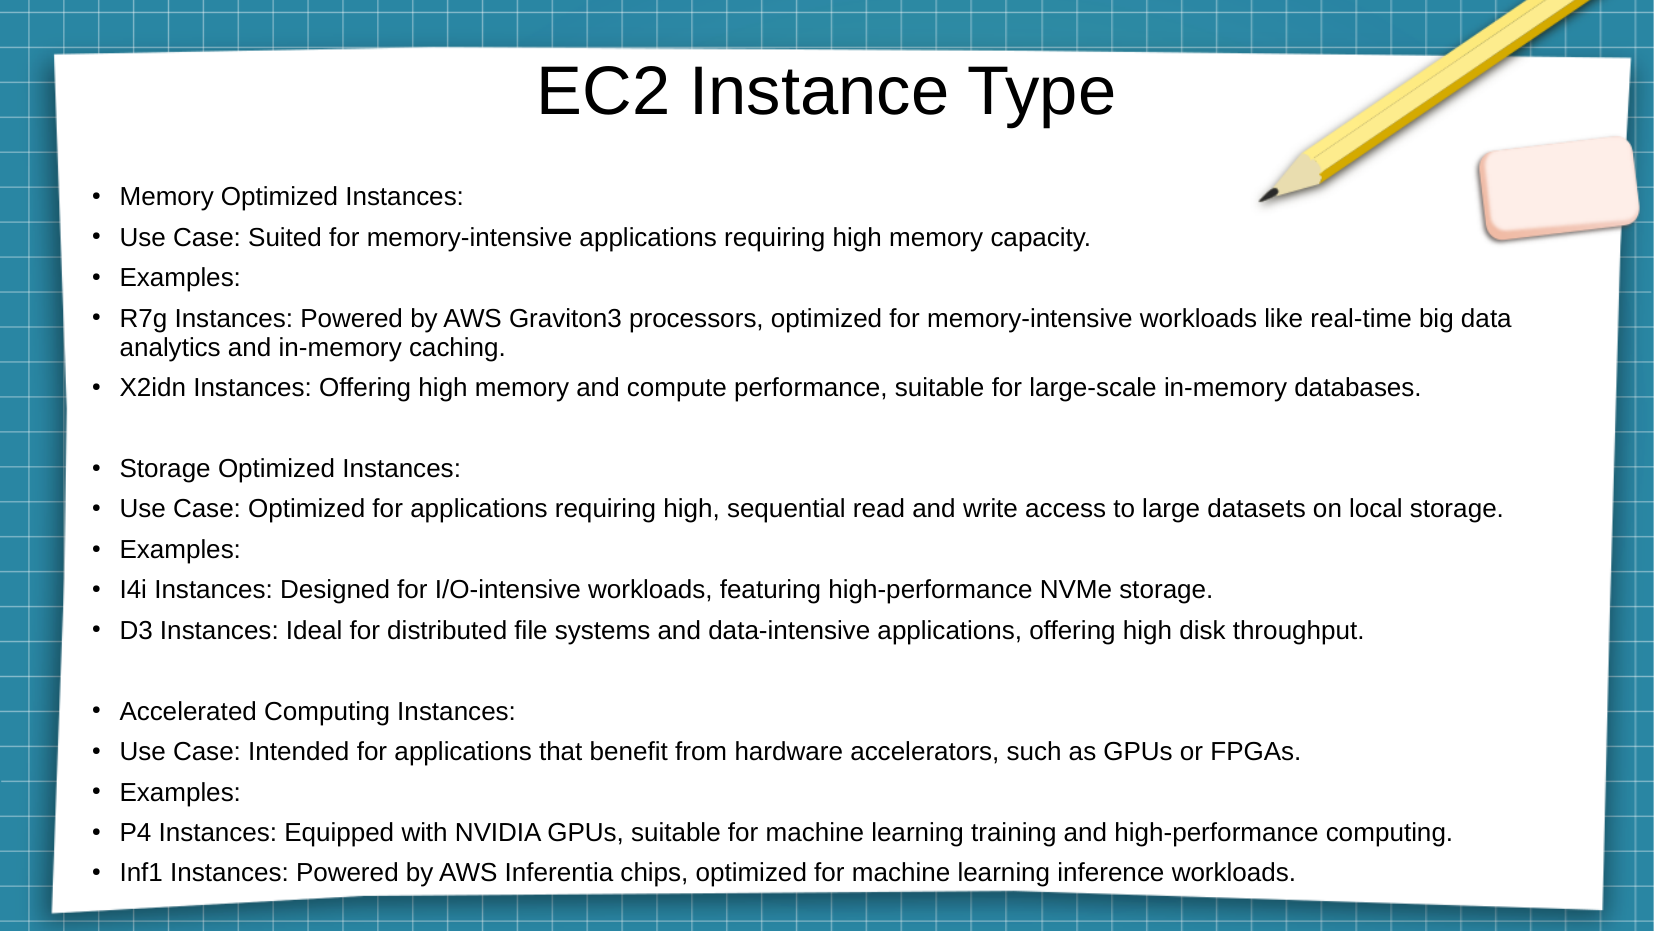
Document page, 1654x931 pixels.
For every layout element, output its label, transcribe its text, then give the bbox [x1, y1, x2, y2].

picture [0, 0, 1654, 931]
title EC2 Instance Type [82, 13, 1571, 169]
list Memory Optimized Instances: Use Case: Suited for memory-intensive applications requiring high memory capacity. Examples: R7g Instances: Powered by AWS Graviton3 processors, optimized for memory-intensive workloads like real-time big data analytics and in-memory caching. X2idn Instances: Offering high memory and compute performance, suitable for large-scale in-memory databases. Storage Optimized Instances: Use Case: Optimized for applications requiring high, sequential read and write access to large datasets on local storage. Examples: I4i Instances: Designed for I/O-intensive workloads, featuring high-performance NVMe storage. D3 Instances: Ideal for distributed file systems and data-intensive applications, offering high disk throughput. Accelerated Computing Instances: Use Case: Intended for applications that benefit from hardware accelerators, such as GPUs or FPGAs. Examples: P4 Instances: Equipped with NVIDIA GPUs, suitable for machine learning training and high-performance computing. Inf1 Instances: Powered by AWS Inferentia chips, optimized for machine learning inference workloads. [82, 182, 1571, 901]
